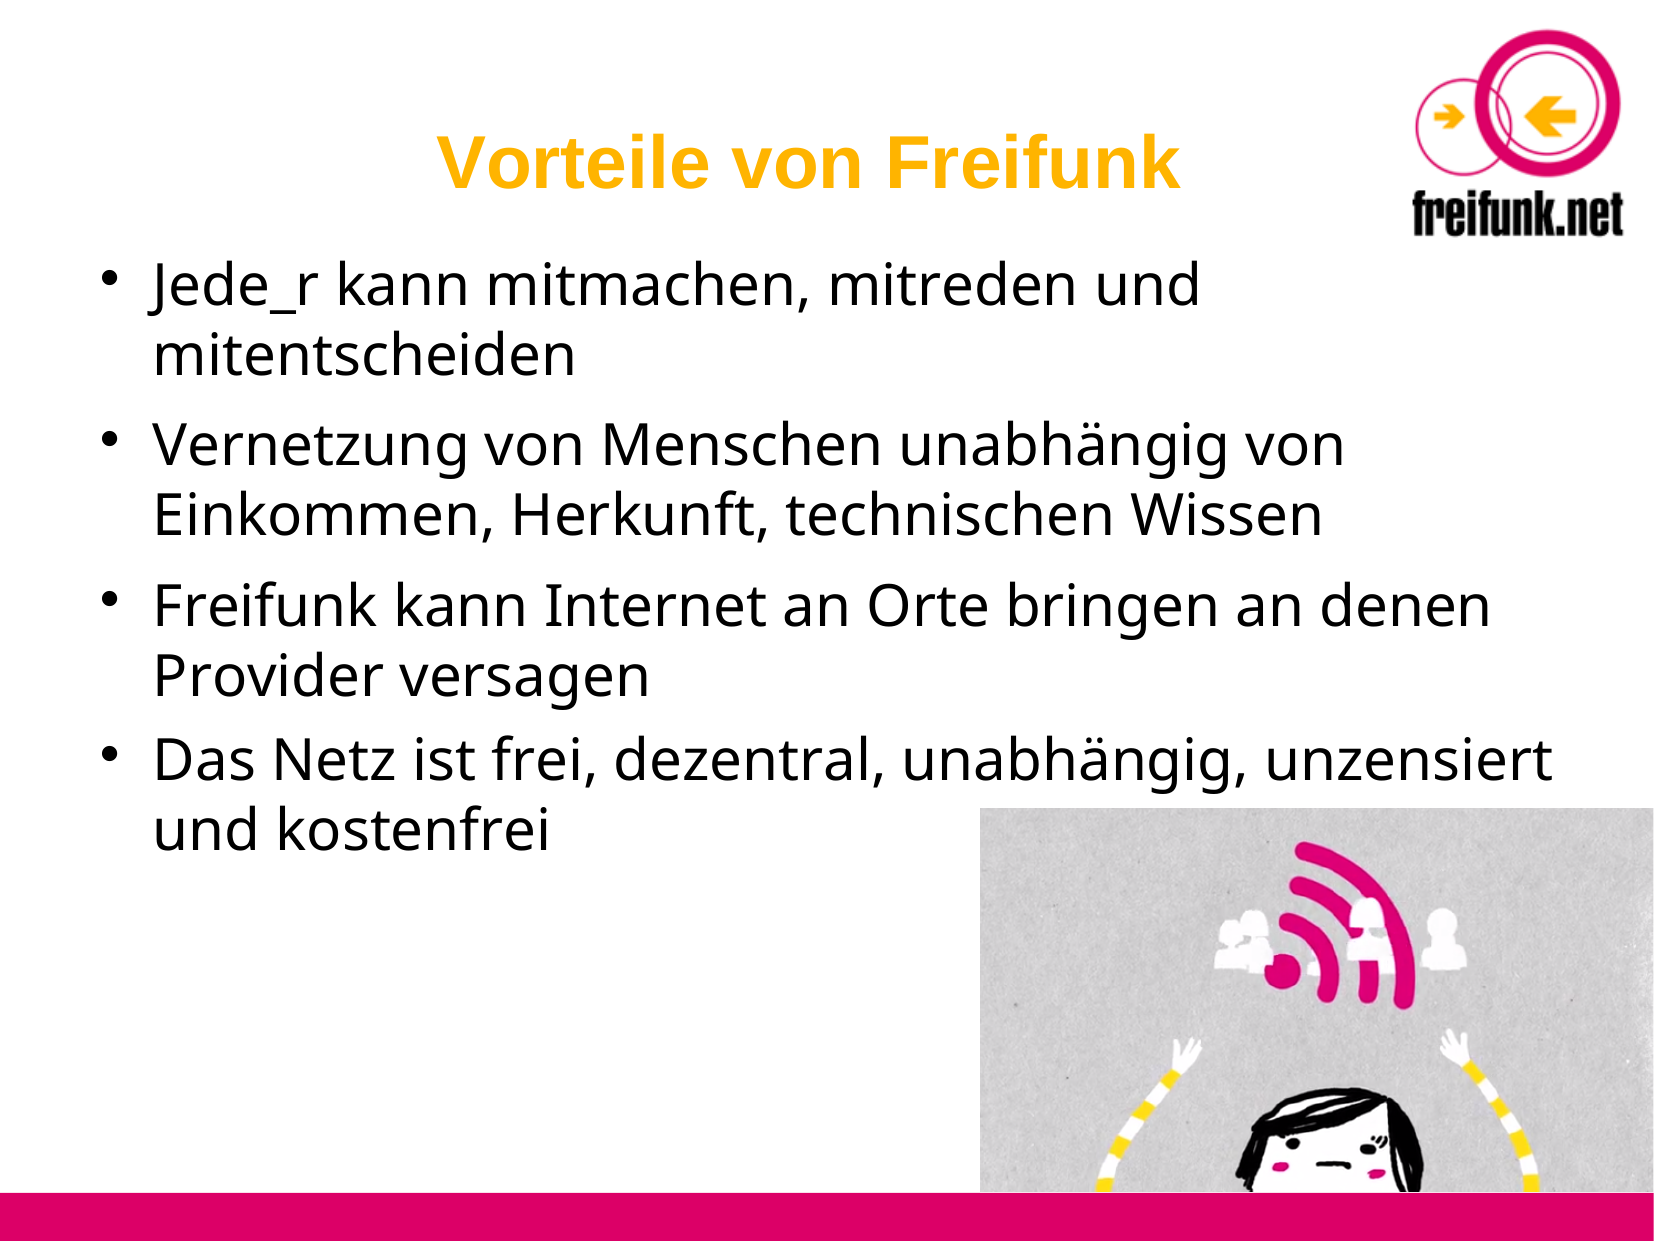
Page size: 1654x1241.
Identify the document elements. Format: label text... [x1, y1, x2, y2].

picture [1380, 0, 1654, 266]
subtitle Jede_r kann mitmachen, mitreden und mitentscheiden Vernetzung von Menschen unabhängig von Einkommen, Herkunft, technischen Wissen Freifunk kann Internet an Orte bringen an denen Provider versagen Das Netz ist frei, dezentral, unabhängig, unzensiert und kostenfrei [82, 246, 1570, 862]
title Vorteile von Freifunk [212, 53, 1406, 246]
picture [980, 808, 1654, 1192]
